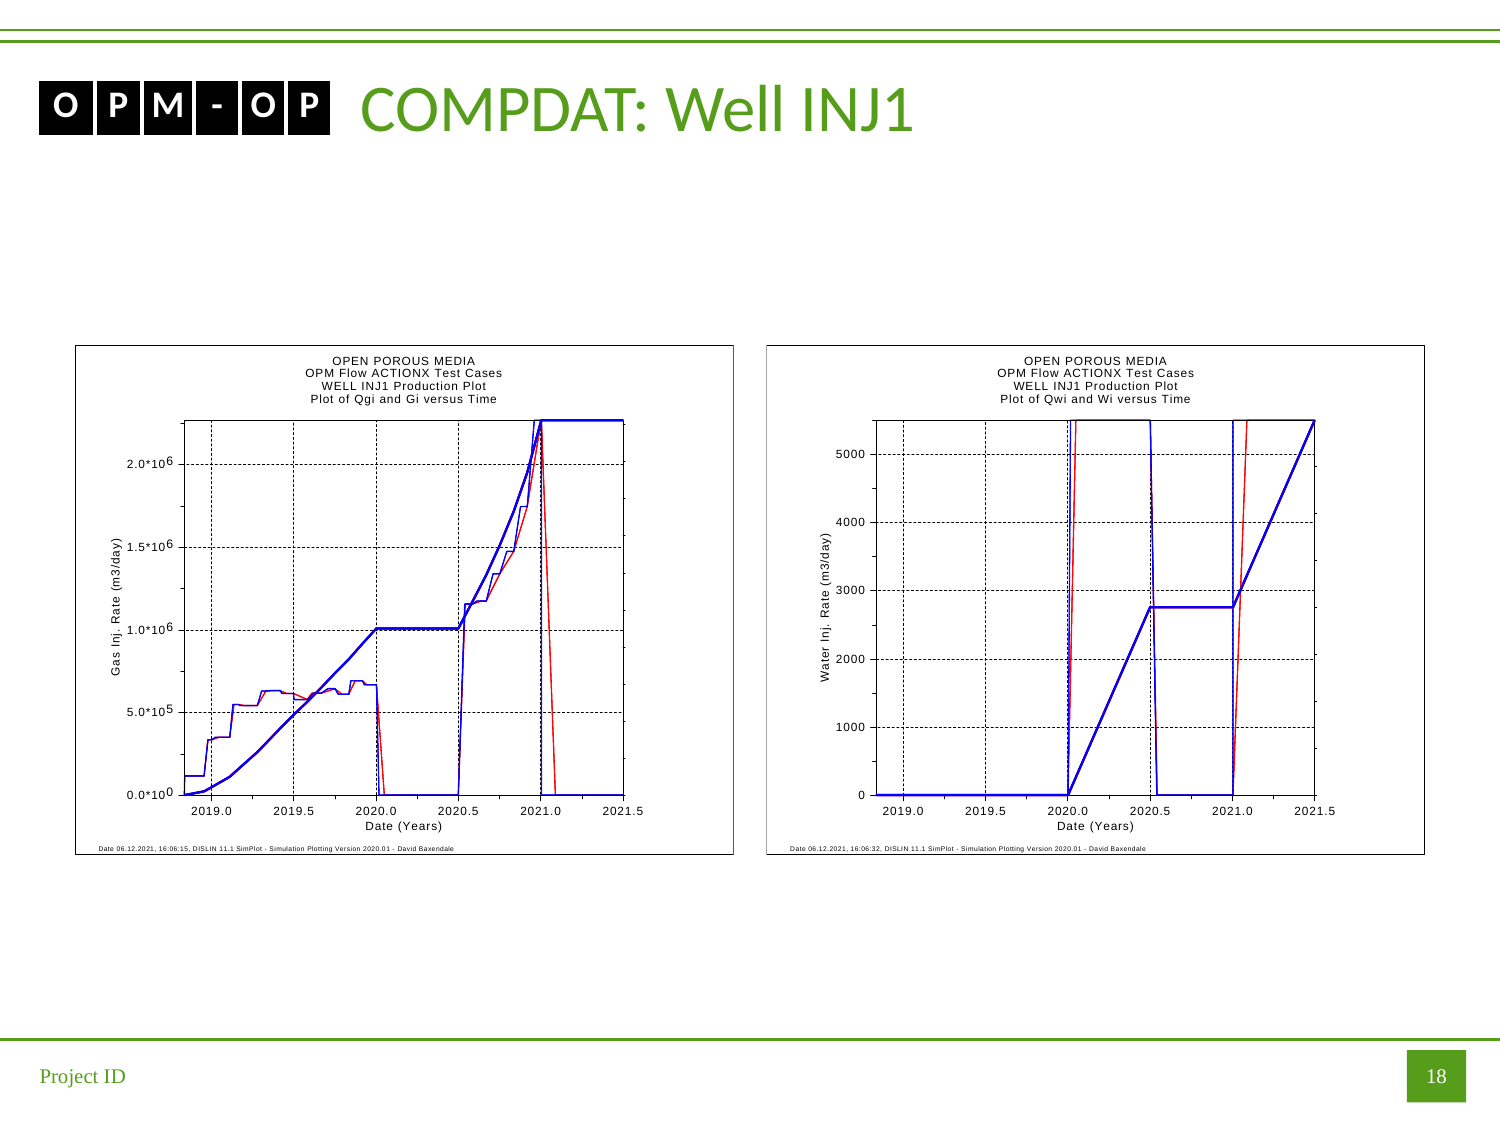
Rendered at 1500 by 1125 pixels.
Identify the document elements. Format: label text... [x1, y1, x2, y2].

picture [74, 345, 734, 855]
title COMPDAT: Well iNJ1 [360, 77, 1425, 153]
picture [766, 345, 1426, 855]
